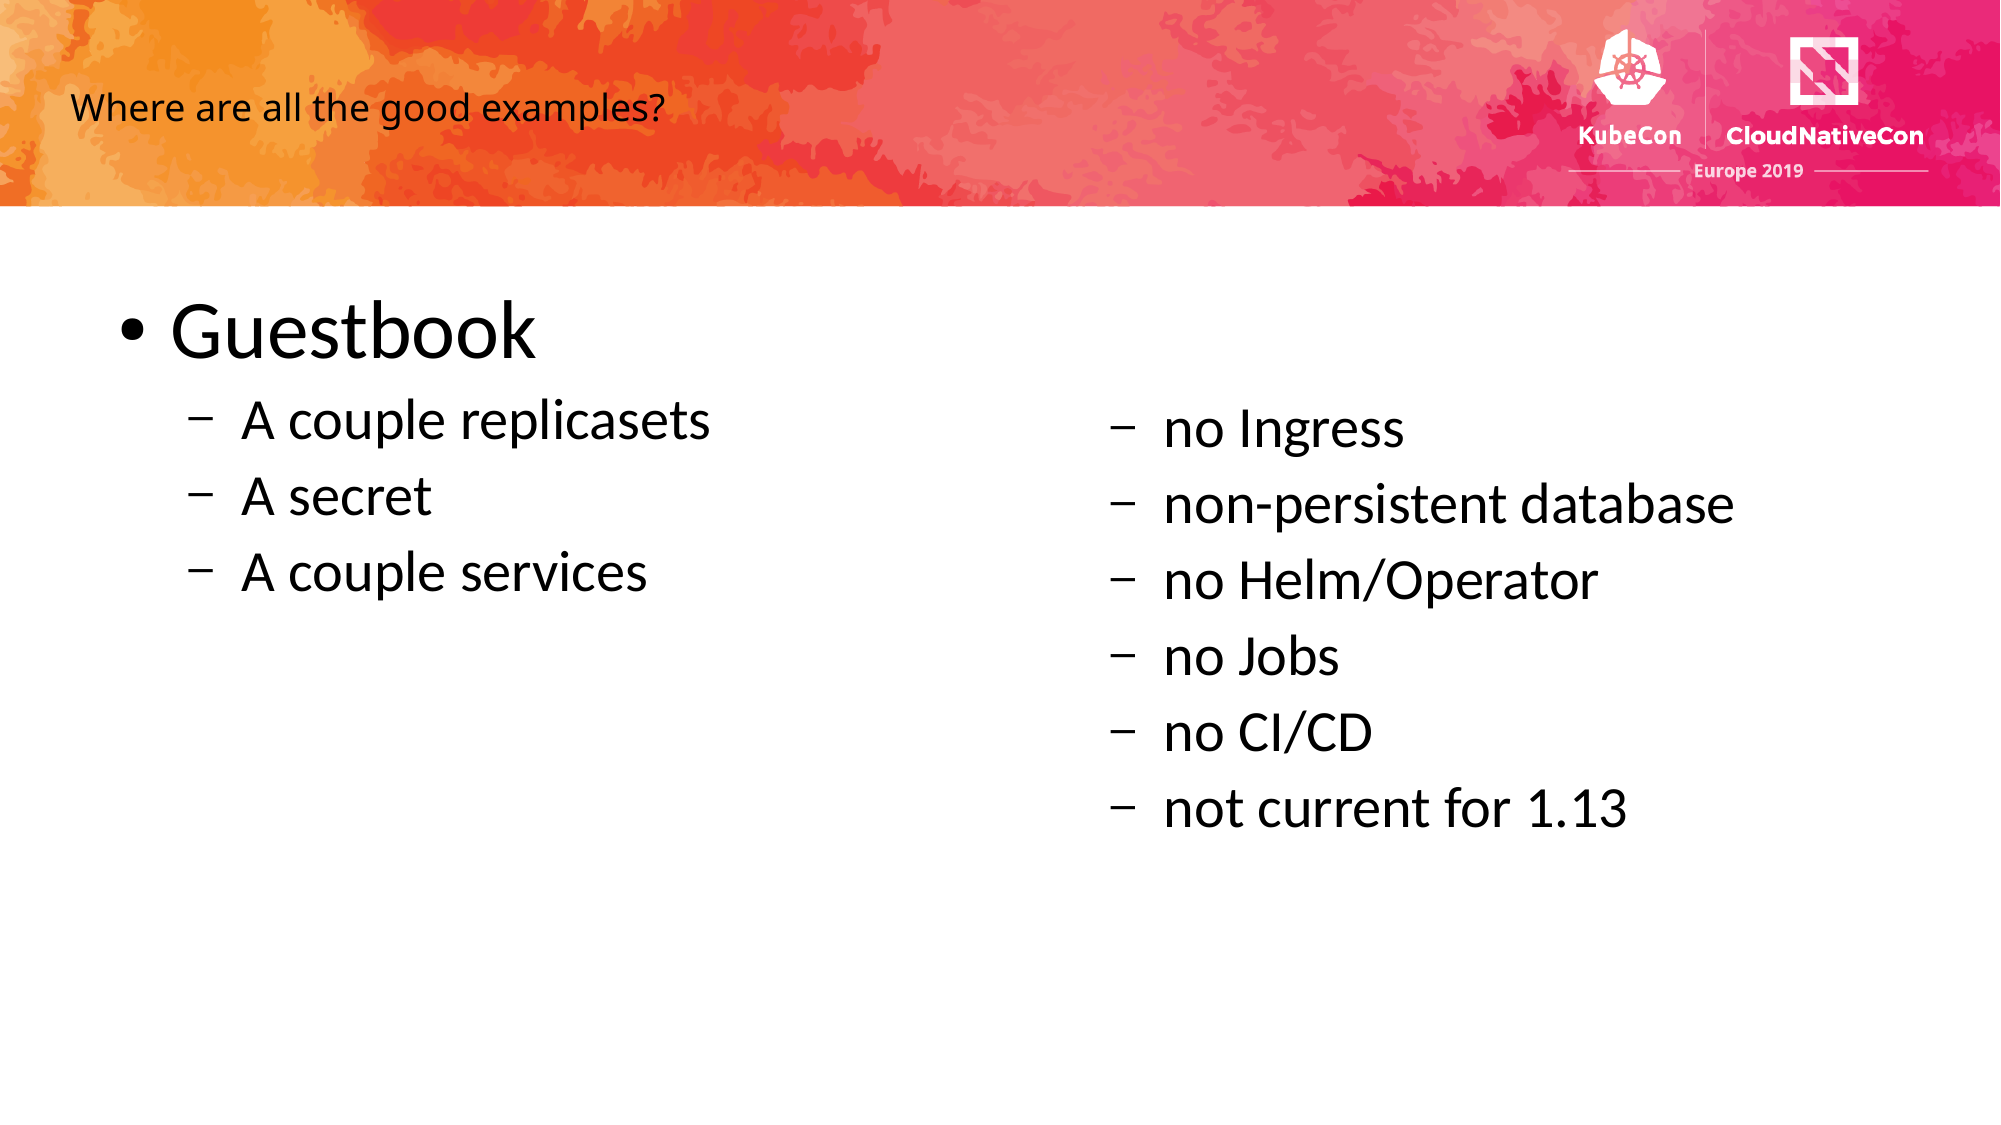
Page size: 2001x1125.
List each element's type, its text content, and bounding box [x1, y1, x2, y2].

title Where are all the good examples? [70, 0, 1796, 217]
list no Ingress non-persistent database no Helm/Operator no Jobs no CI/CD not current for 1.13 [1022, 298, 1901, 952]
list Guestbook A couple replicasets A secret A couple services [99, 298, 979, 952]
picture [0, 0, 2000, 1125]
